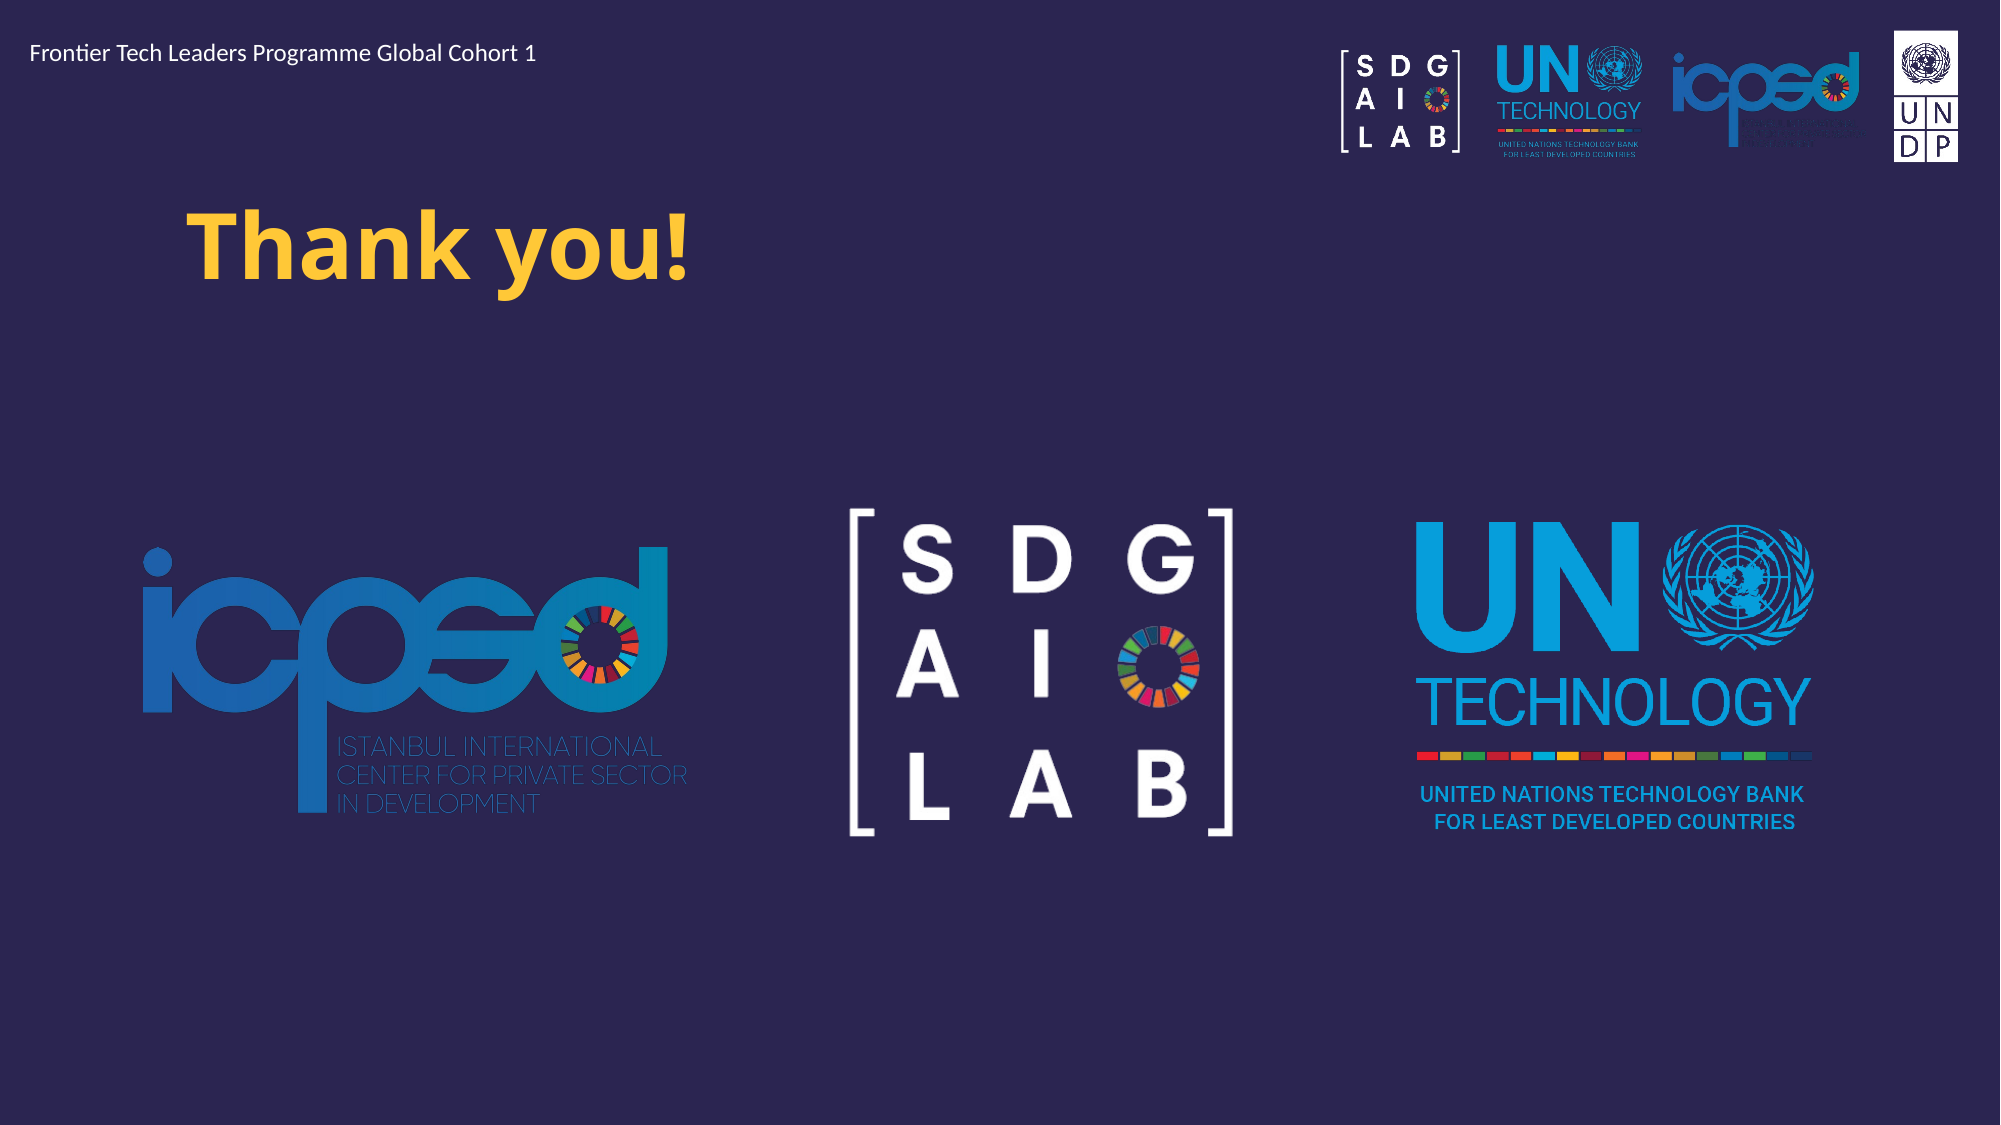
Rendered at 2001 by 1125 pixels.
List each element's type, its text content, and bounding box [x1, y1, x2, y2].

title Thank you! [170, 174, 1830, 326]
picture [561, 606, 639, 684]
text_box Frontier Tech Leaders Programme Global Cohort 1 [14, 29, 846, 75]
picture [143, 547, 687, 813]
picture [1398, 515, 1830, 845]
picture [838, 462, 1247, 870]
